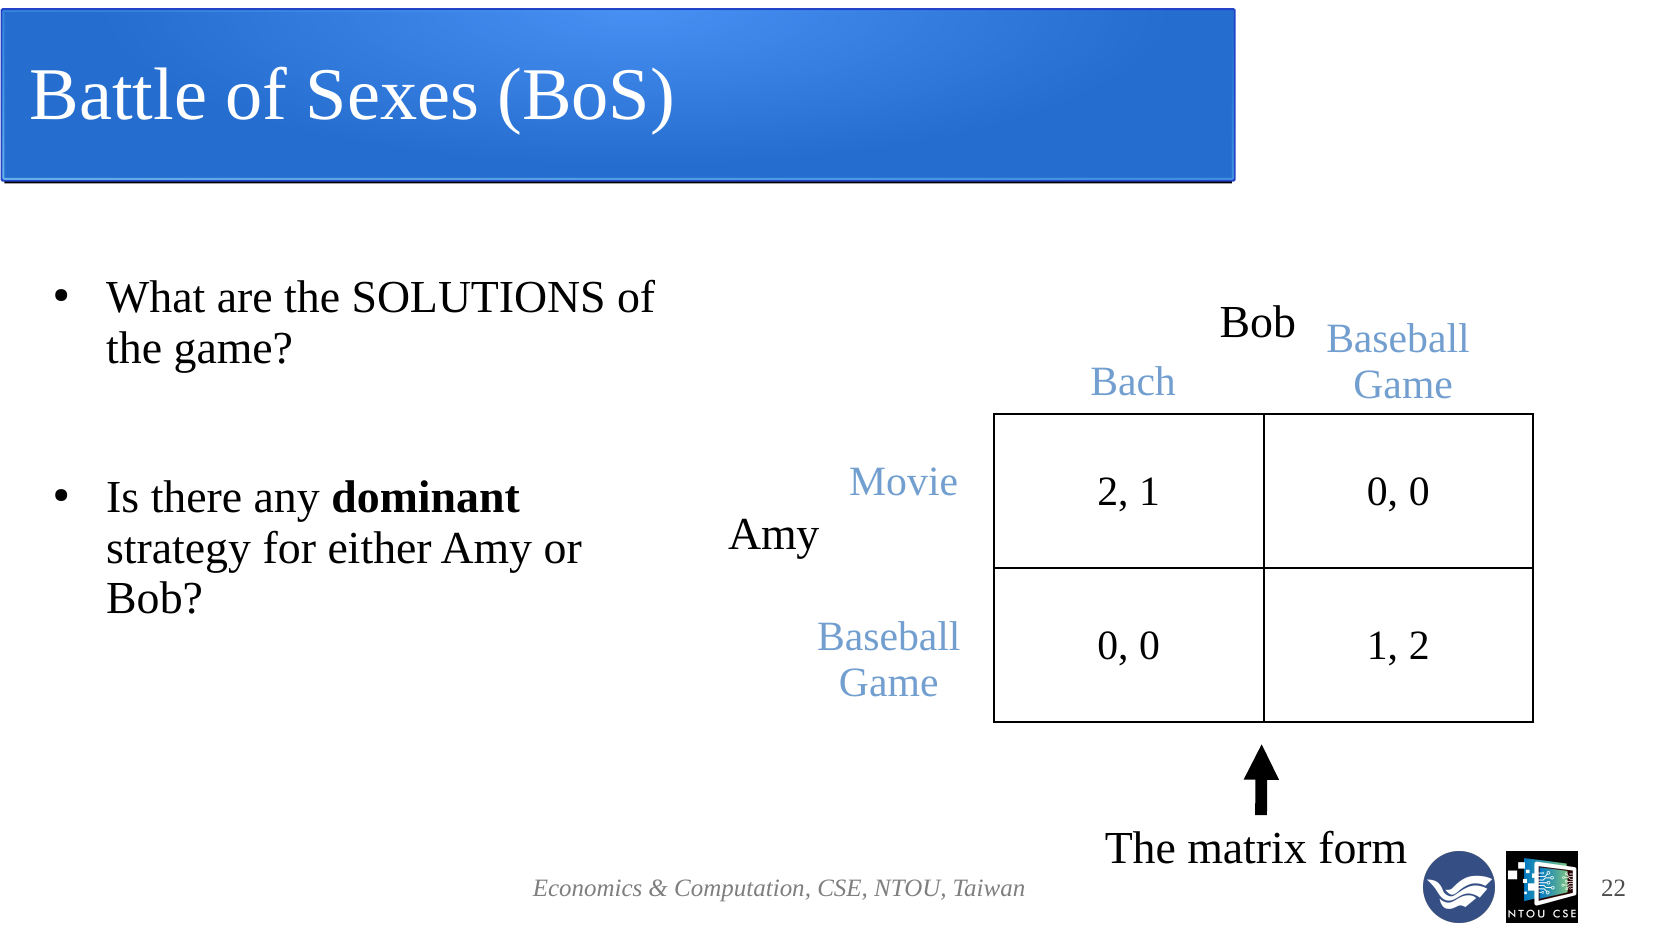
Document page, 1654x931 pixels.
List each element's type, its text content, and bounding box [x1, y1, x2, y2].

text_box The matrix form [1089, 815, 1461, 881]
text_box Baseball Game [784, 605, 994, 713]
table_cell 1, 2 [1265, 569, 1532, 721]
text_box Amy [700, 501, 848, 568]
picture [1506, 851, 1578, 923]
table_cell 0, 0 [995, 569, 1263, 721]
picture [1423, 851, 1495, 923]
list What are the SOLUTIONS of the game? Is there any dominant strategy for either Amy or Bob? [35, 271, 673, 857]
title Battle of Sexes (BoS) [29, 17, 1138, 172]
table_header 2, 1 [995, 415, 1263, 567]
text_box Bob [1144, 288, 1371, 355]
table_header 0, 0 [1265, 415, 1532, 567]
text_box Bach [1044, 350, 1223, 417]
text_box Movie [814, 451, 993, 517]
text_box Baseball Game [1244, 307, 1563, 415]
